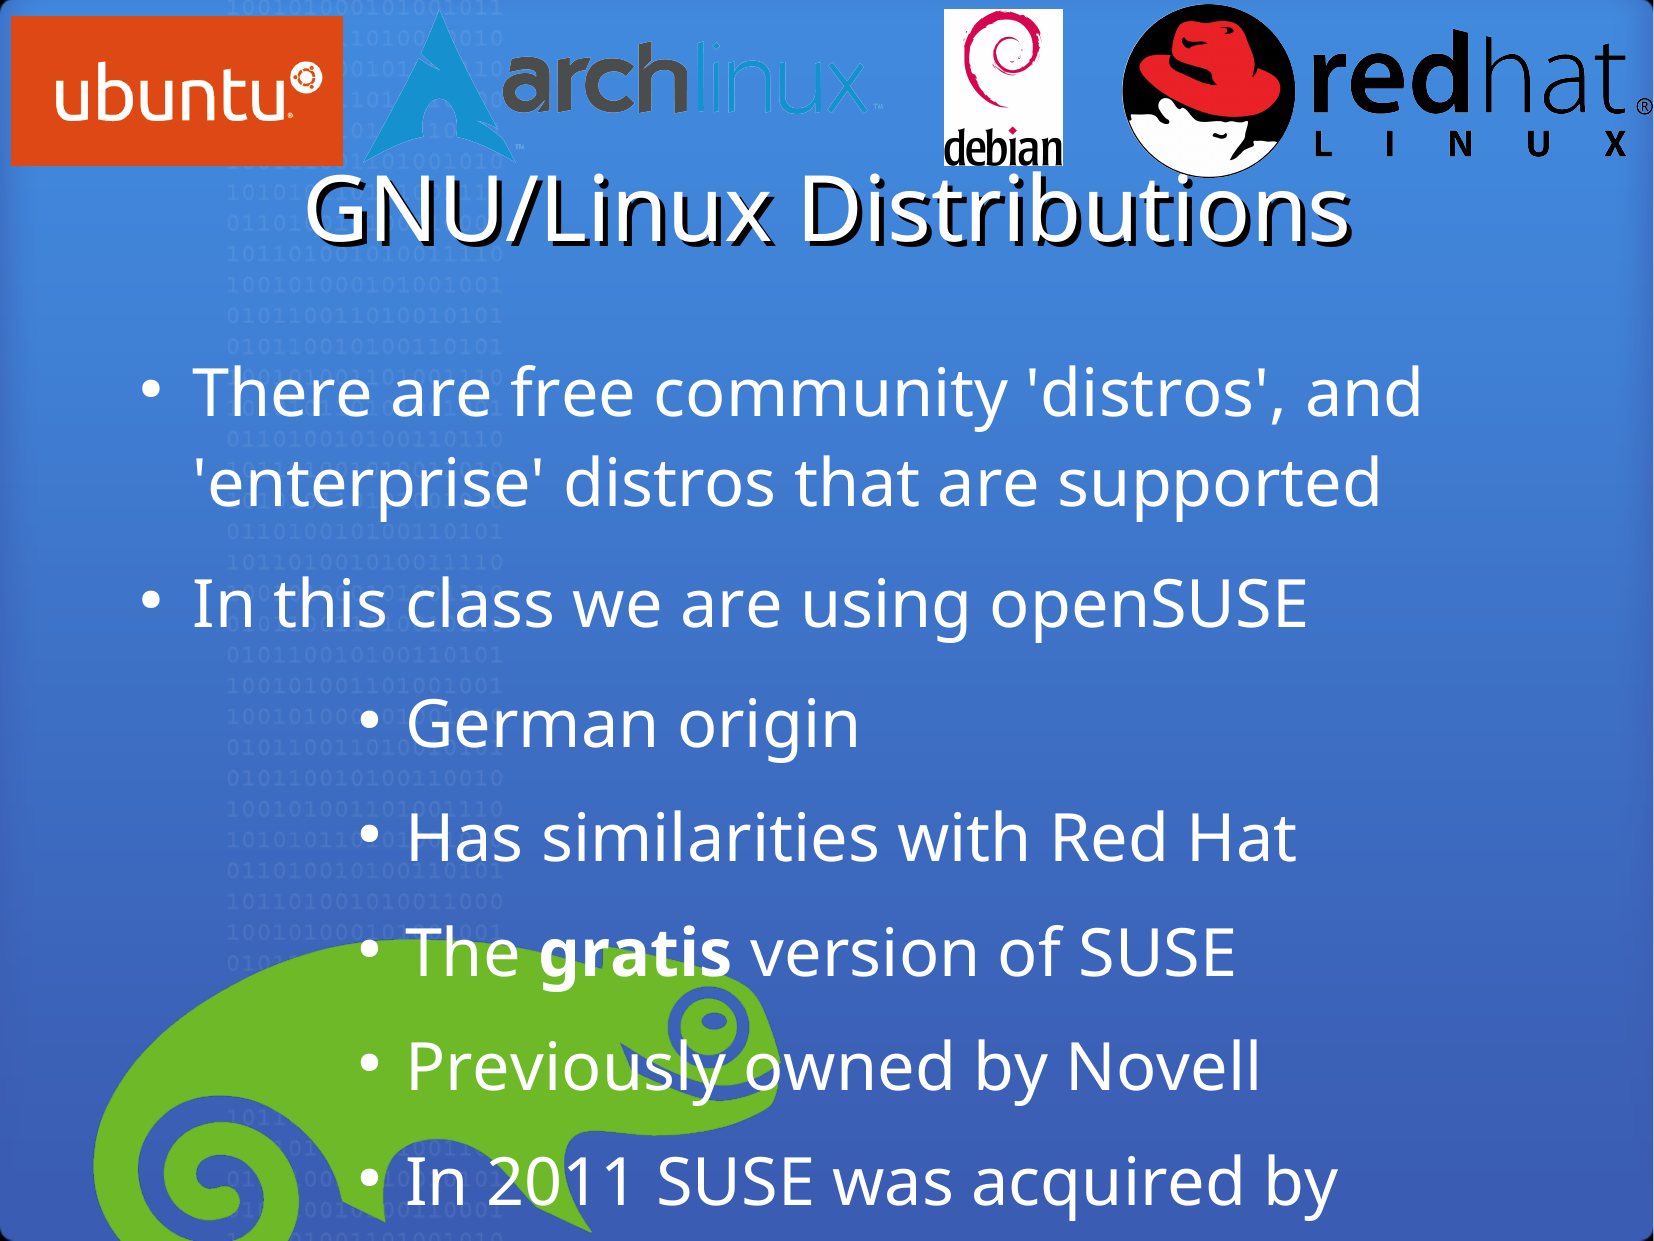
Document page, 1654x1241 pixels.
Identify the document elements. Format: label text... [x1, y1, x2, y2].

title GNU/Linux Distributions [121, 102, 1534, 310]
list There are free community 'distros', and 'enterprise' distros that are supported In this class we are using openSUSE German origin Has similarities with Red Hat The gratis version of SUSE Previously owned by Novell In 2011 SUSE was acquired by Attachmate [121, 344, 1534, 1199]
picture [0, 0, 1654, 1241]
